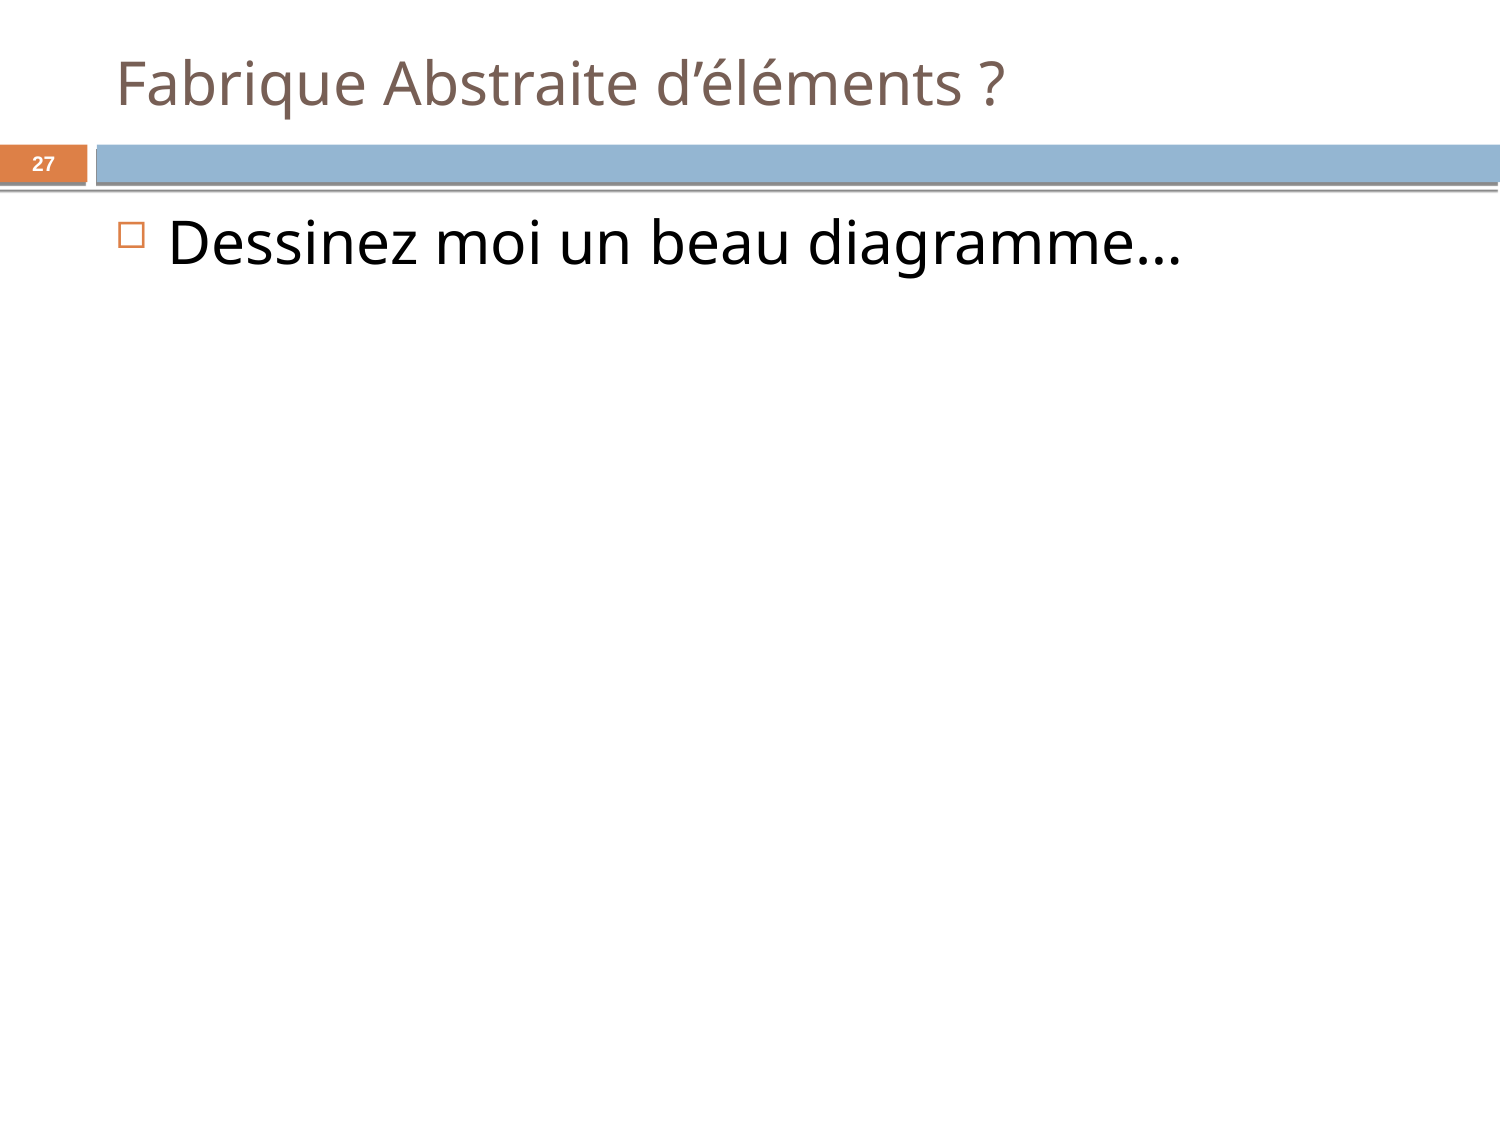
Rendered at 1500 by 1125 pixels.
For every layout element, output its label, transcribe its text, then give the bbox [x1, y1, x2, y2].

slide_number <numéro> [0, 143, 88, 184]
title Fabrique Abstraite d’éléments ? [100, 37, 1438, 126]
list Dessinez moi un beau diagramme… [100, 196, 1438, 1000]
